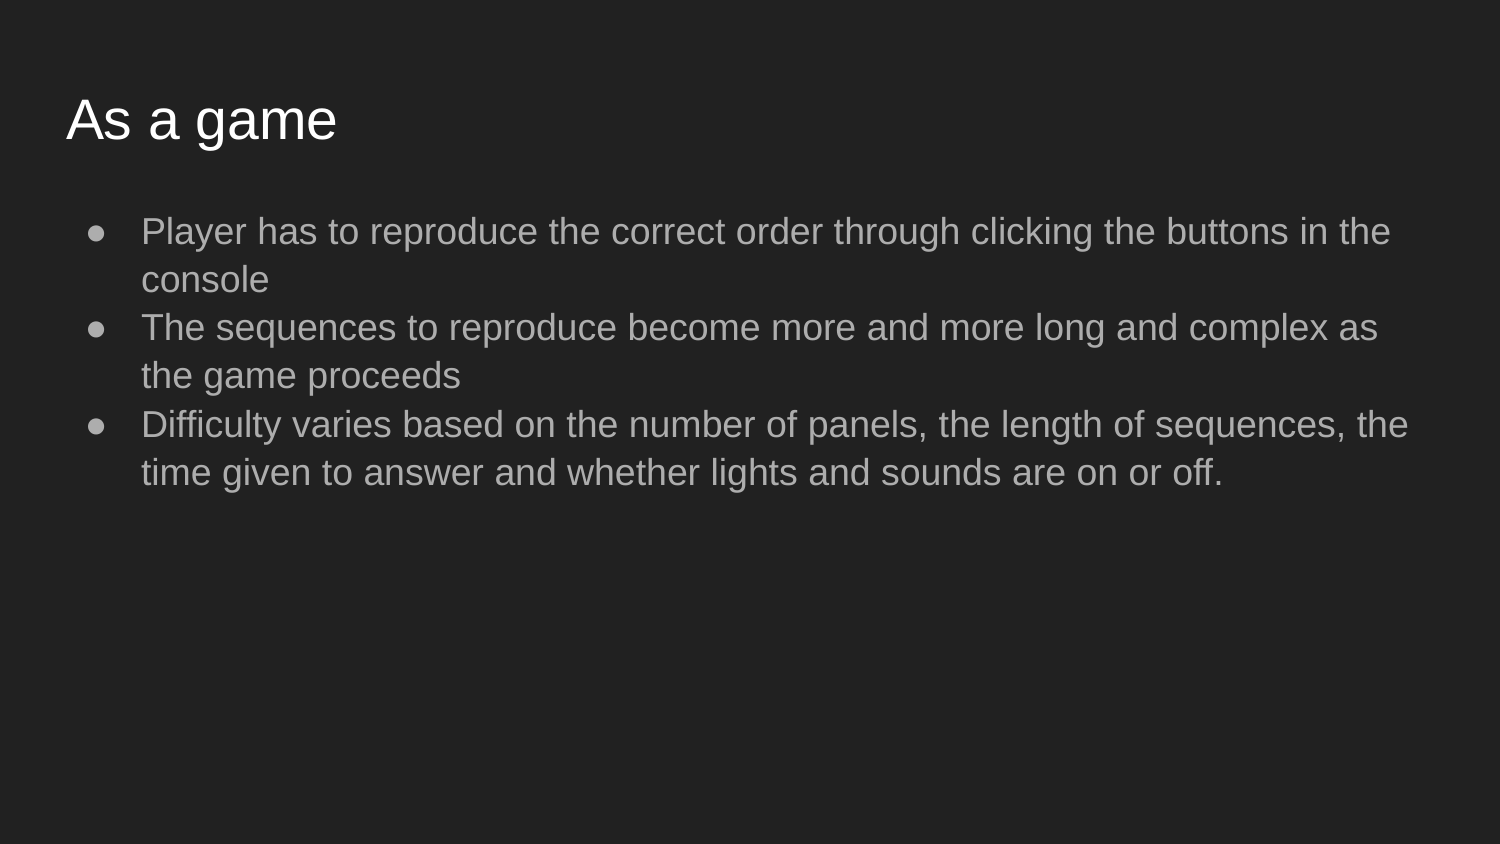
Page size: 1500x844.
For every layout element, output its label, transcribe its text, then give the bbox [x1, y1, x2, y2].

list Player has to reproduce the correct order through clicking the buttons in the console The sequences to reproduce become more and more long and complex as the game proceeds Difficulty varies based on the number of panels, the length of sequences, the time given to answer and whether lights and sounds are on or off. [51, 189, 1449, 750]
title As a game [51, 72, 1449, 167]
